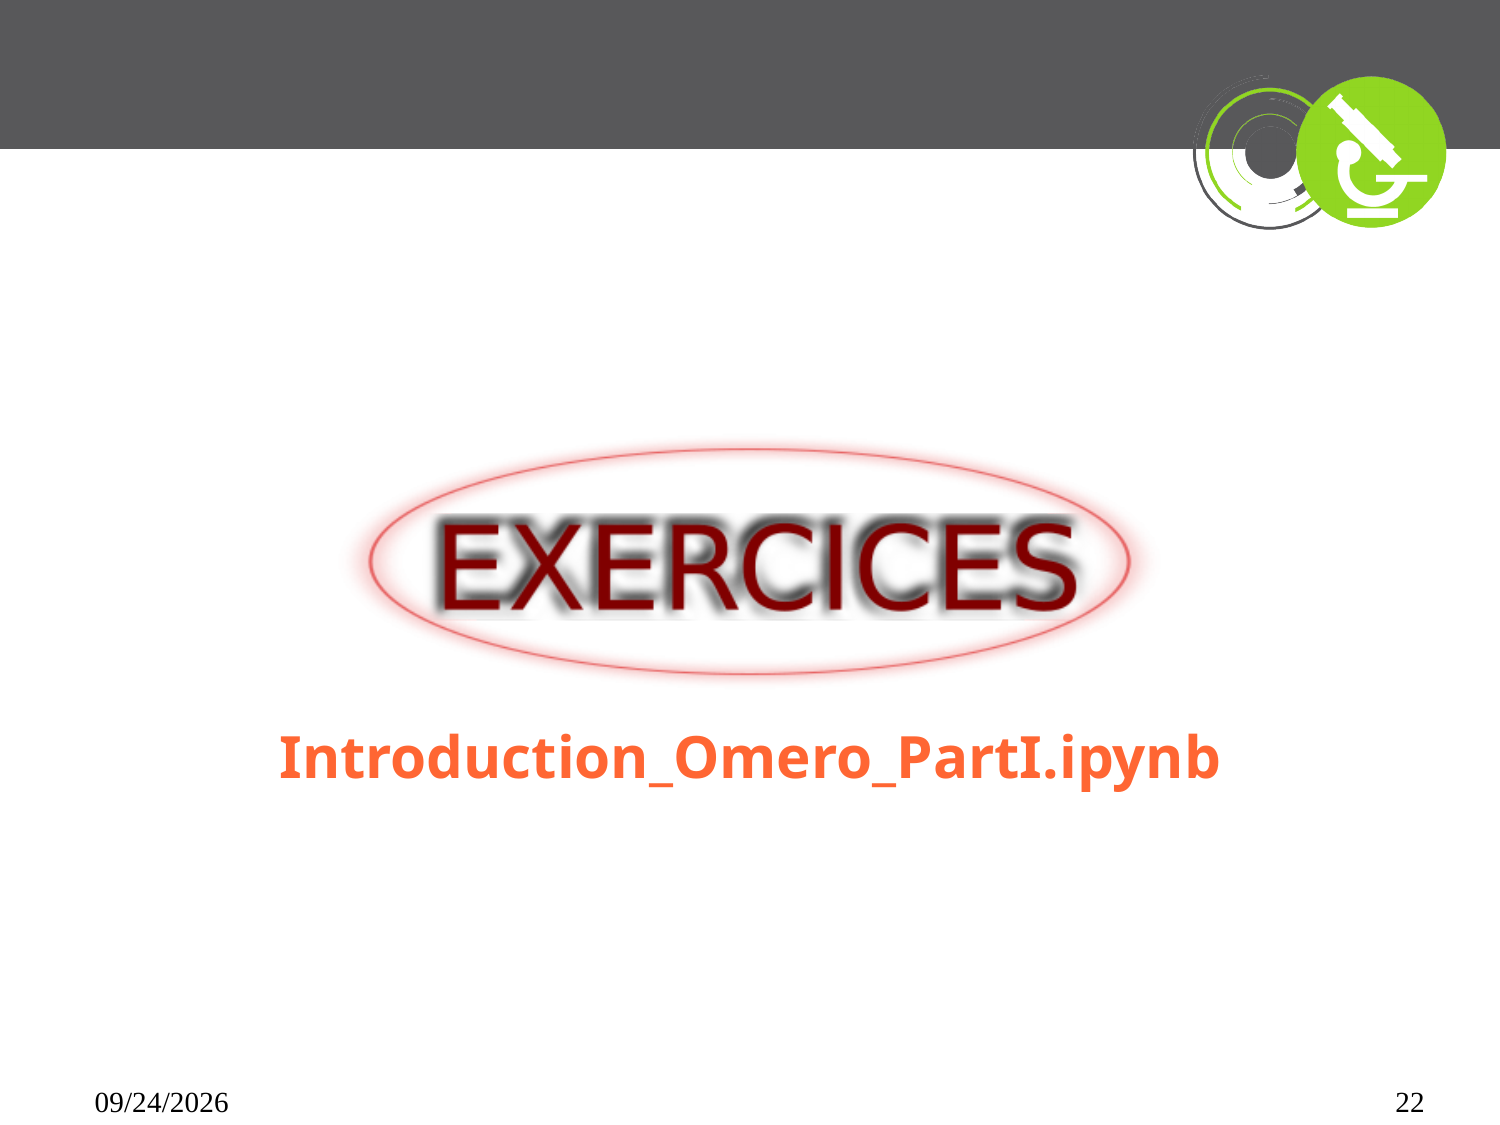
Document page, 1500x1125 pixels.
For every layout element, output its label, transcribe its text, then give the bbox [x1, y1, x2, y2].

picture [295, 427, 1205, 685]
text_box Introduction_Omero_PartI.ipynb [153, 685, 1347, 827]
picture [1188, 69, 1453, 236]
